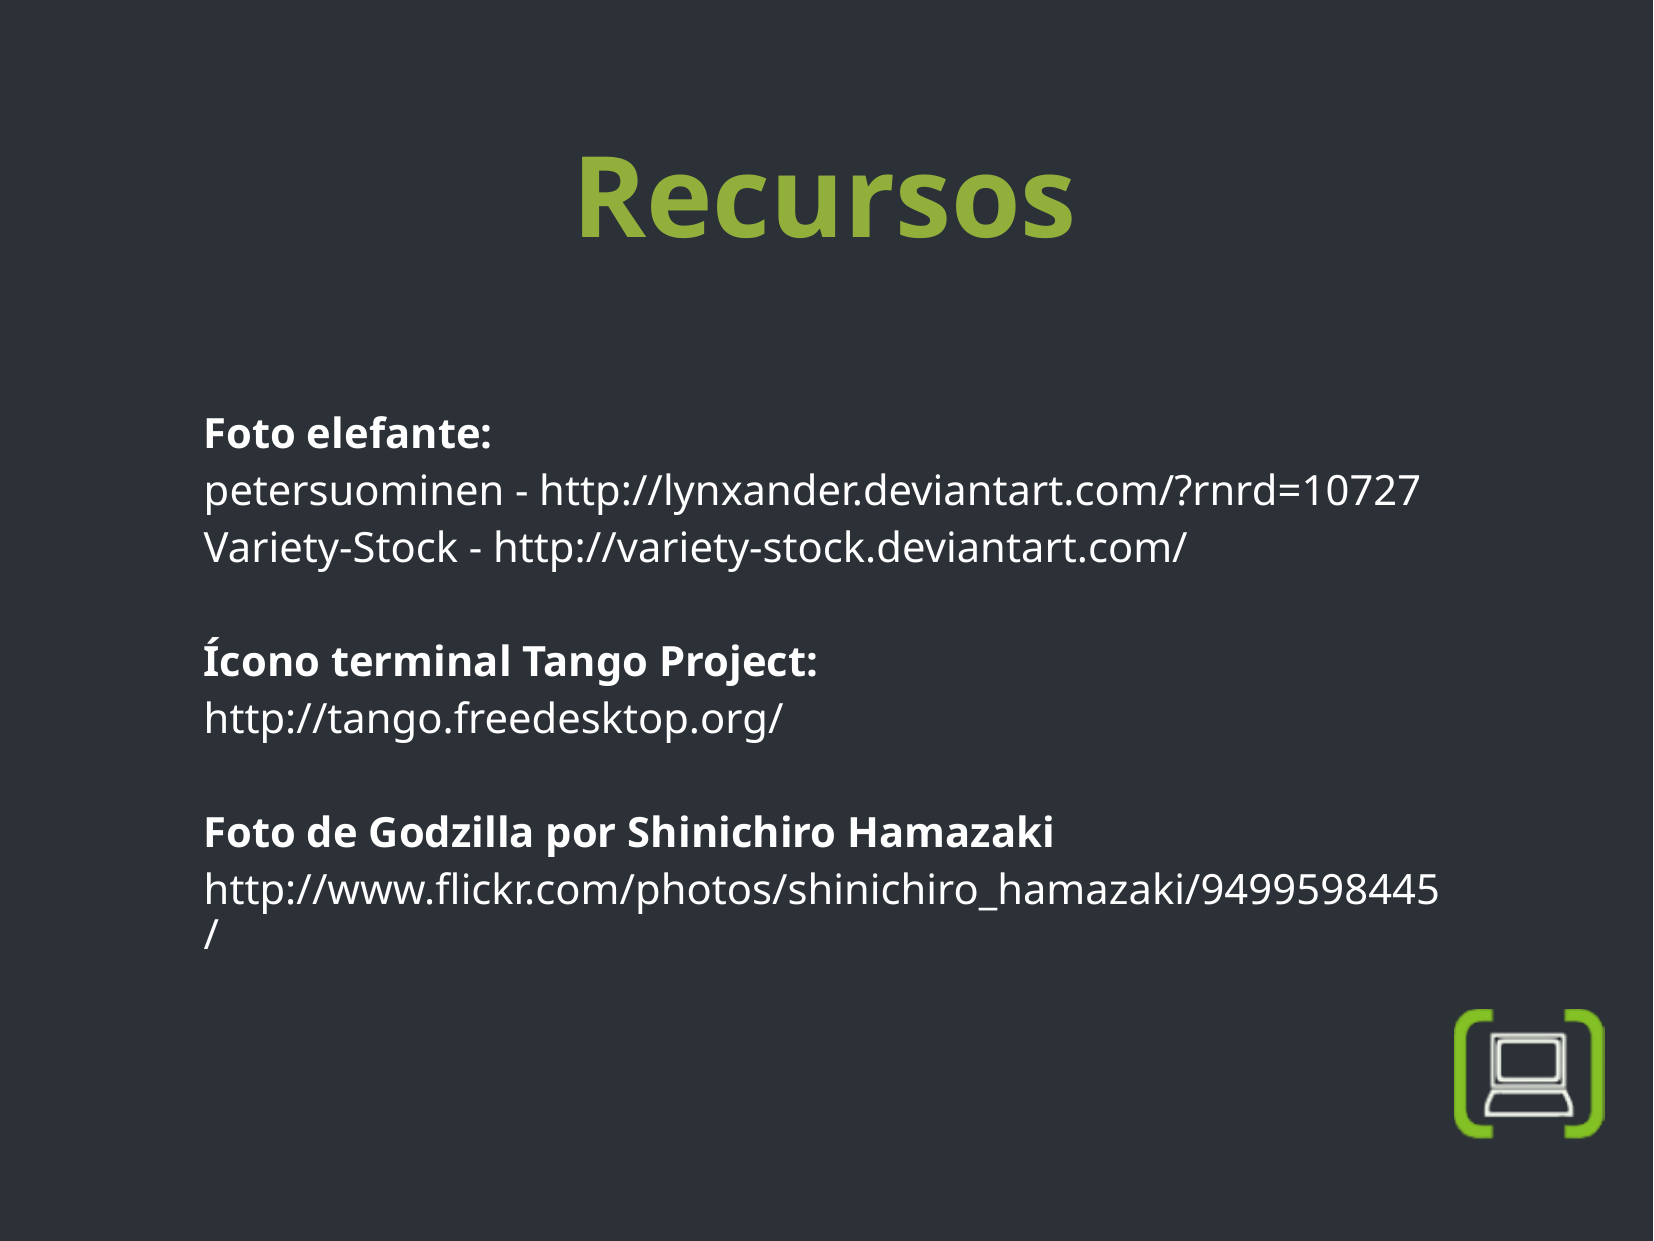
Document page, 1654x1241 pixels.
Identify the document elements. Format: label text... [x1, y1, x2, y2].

title Recursos [180, 90, 1470, 298]
picture [1454, 1009, 1605, 1141]
text_box Foto elefante: petersuominen - http://lynxander.deviantart.com/?rnrd=10727 Variety-Stock - http://variety-stock.deviantart.com/ Ícono terminal Tango Project: http://tango.freedesktop.org/ Foto de Godzilla por Shinichiro Hamazaki http://www.flickr.com/photos/shinichiro_hamazaki/9499598445/ [188, 396, 1465, 862]
